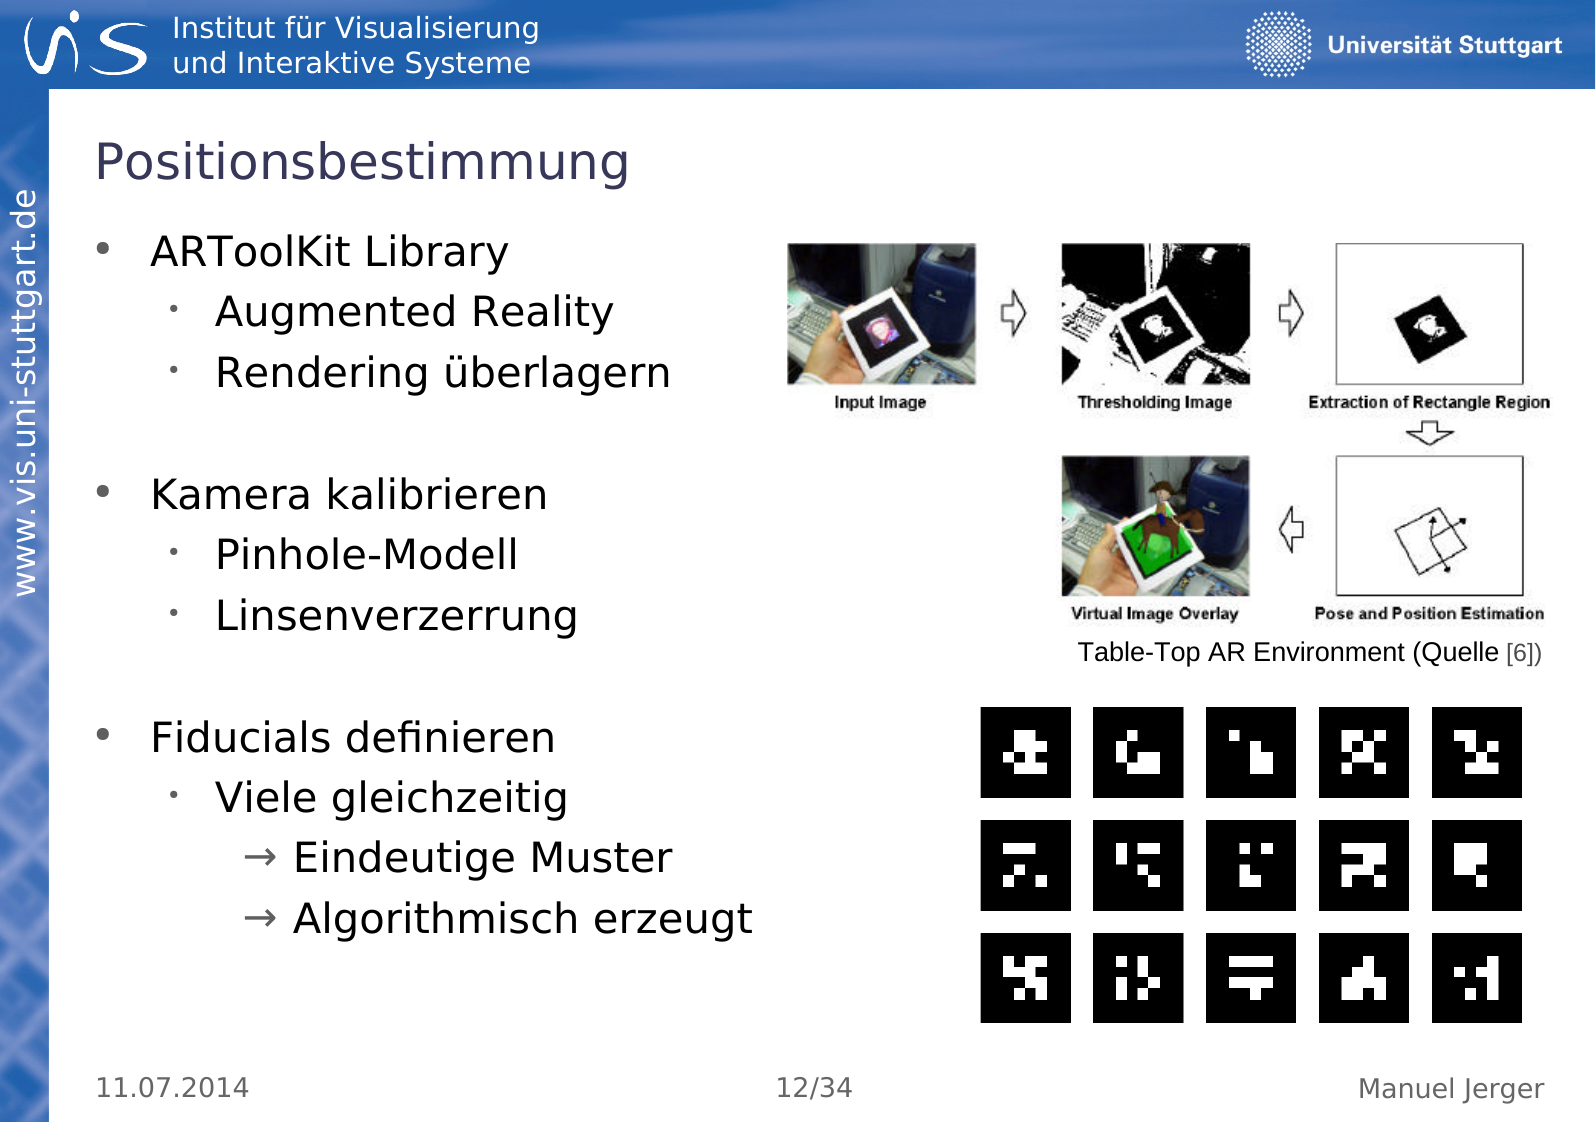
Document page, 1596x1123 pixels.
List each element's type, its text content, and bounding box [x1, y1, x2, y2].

list ARToolKit Library Augmented Reality Rendering überlagern Kamera kalibrieren Pinhole-Modell Linsenverzerrung Fiducials definieren Viele gleichzeitig Eindeutige Muster Algorithmisch erzeugt [94, 224, 804, 1052]
title Positionsbestimmung [94, 117, 1534, 201]
text_box Table-Top AR Environment (Quelle [6]) [1062, 627, 1560, 675]
picture [787, 243, 1553, 628]
picture [0, 0, 49, 1122]
picture [24, 0, 1596, 89]
picture [980, 707, 1530, 1023]
